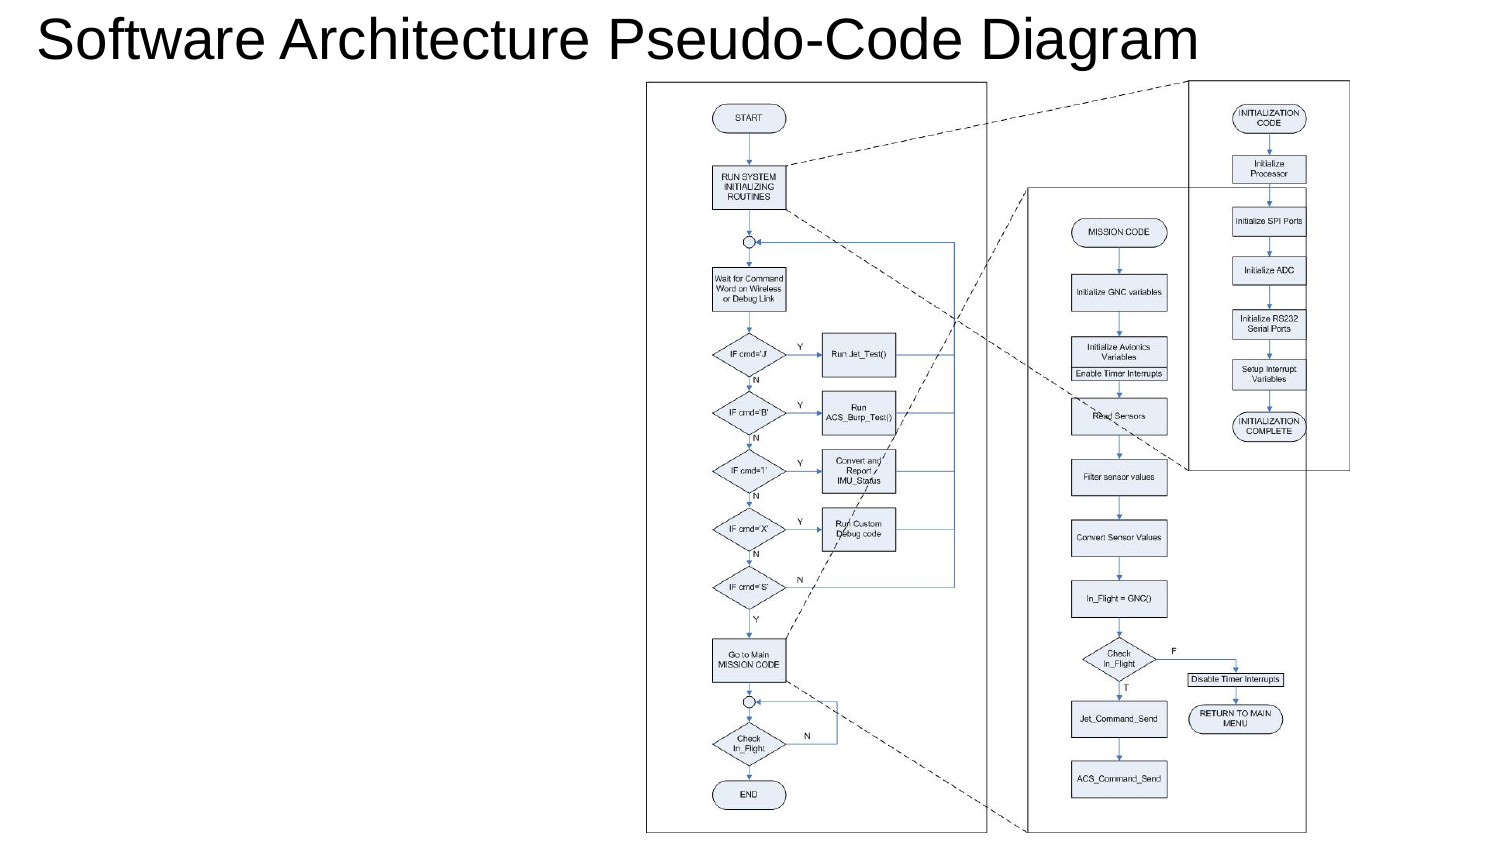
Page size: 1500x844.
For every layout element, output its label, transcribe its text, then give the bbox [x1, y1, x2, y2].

picture [646, 80, 1350, 833]
title Software Architecture Pseudo-Code Diagram [21, 0, 1420, 81]
